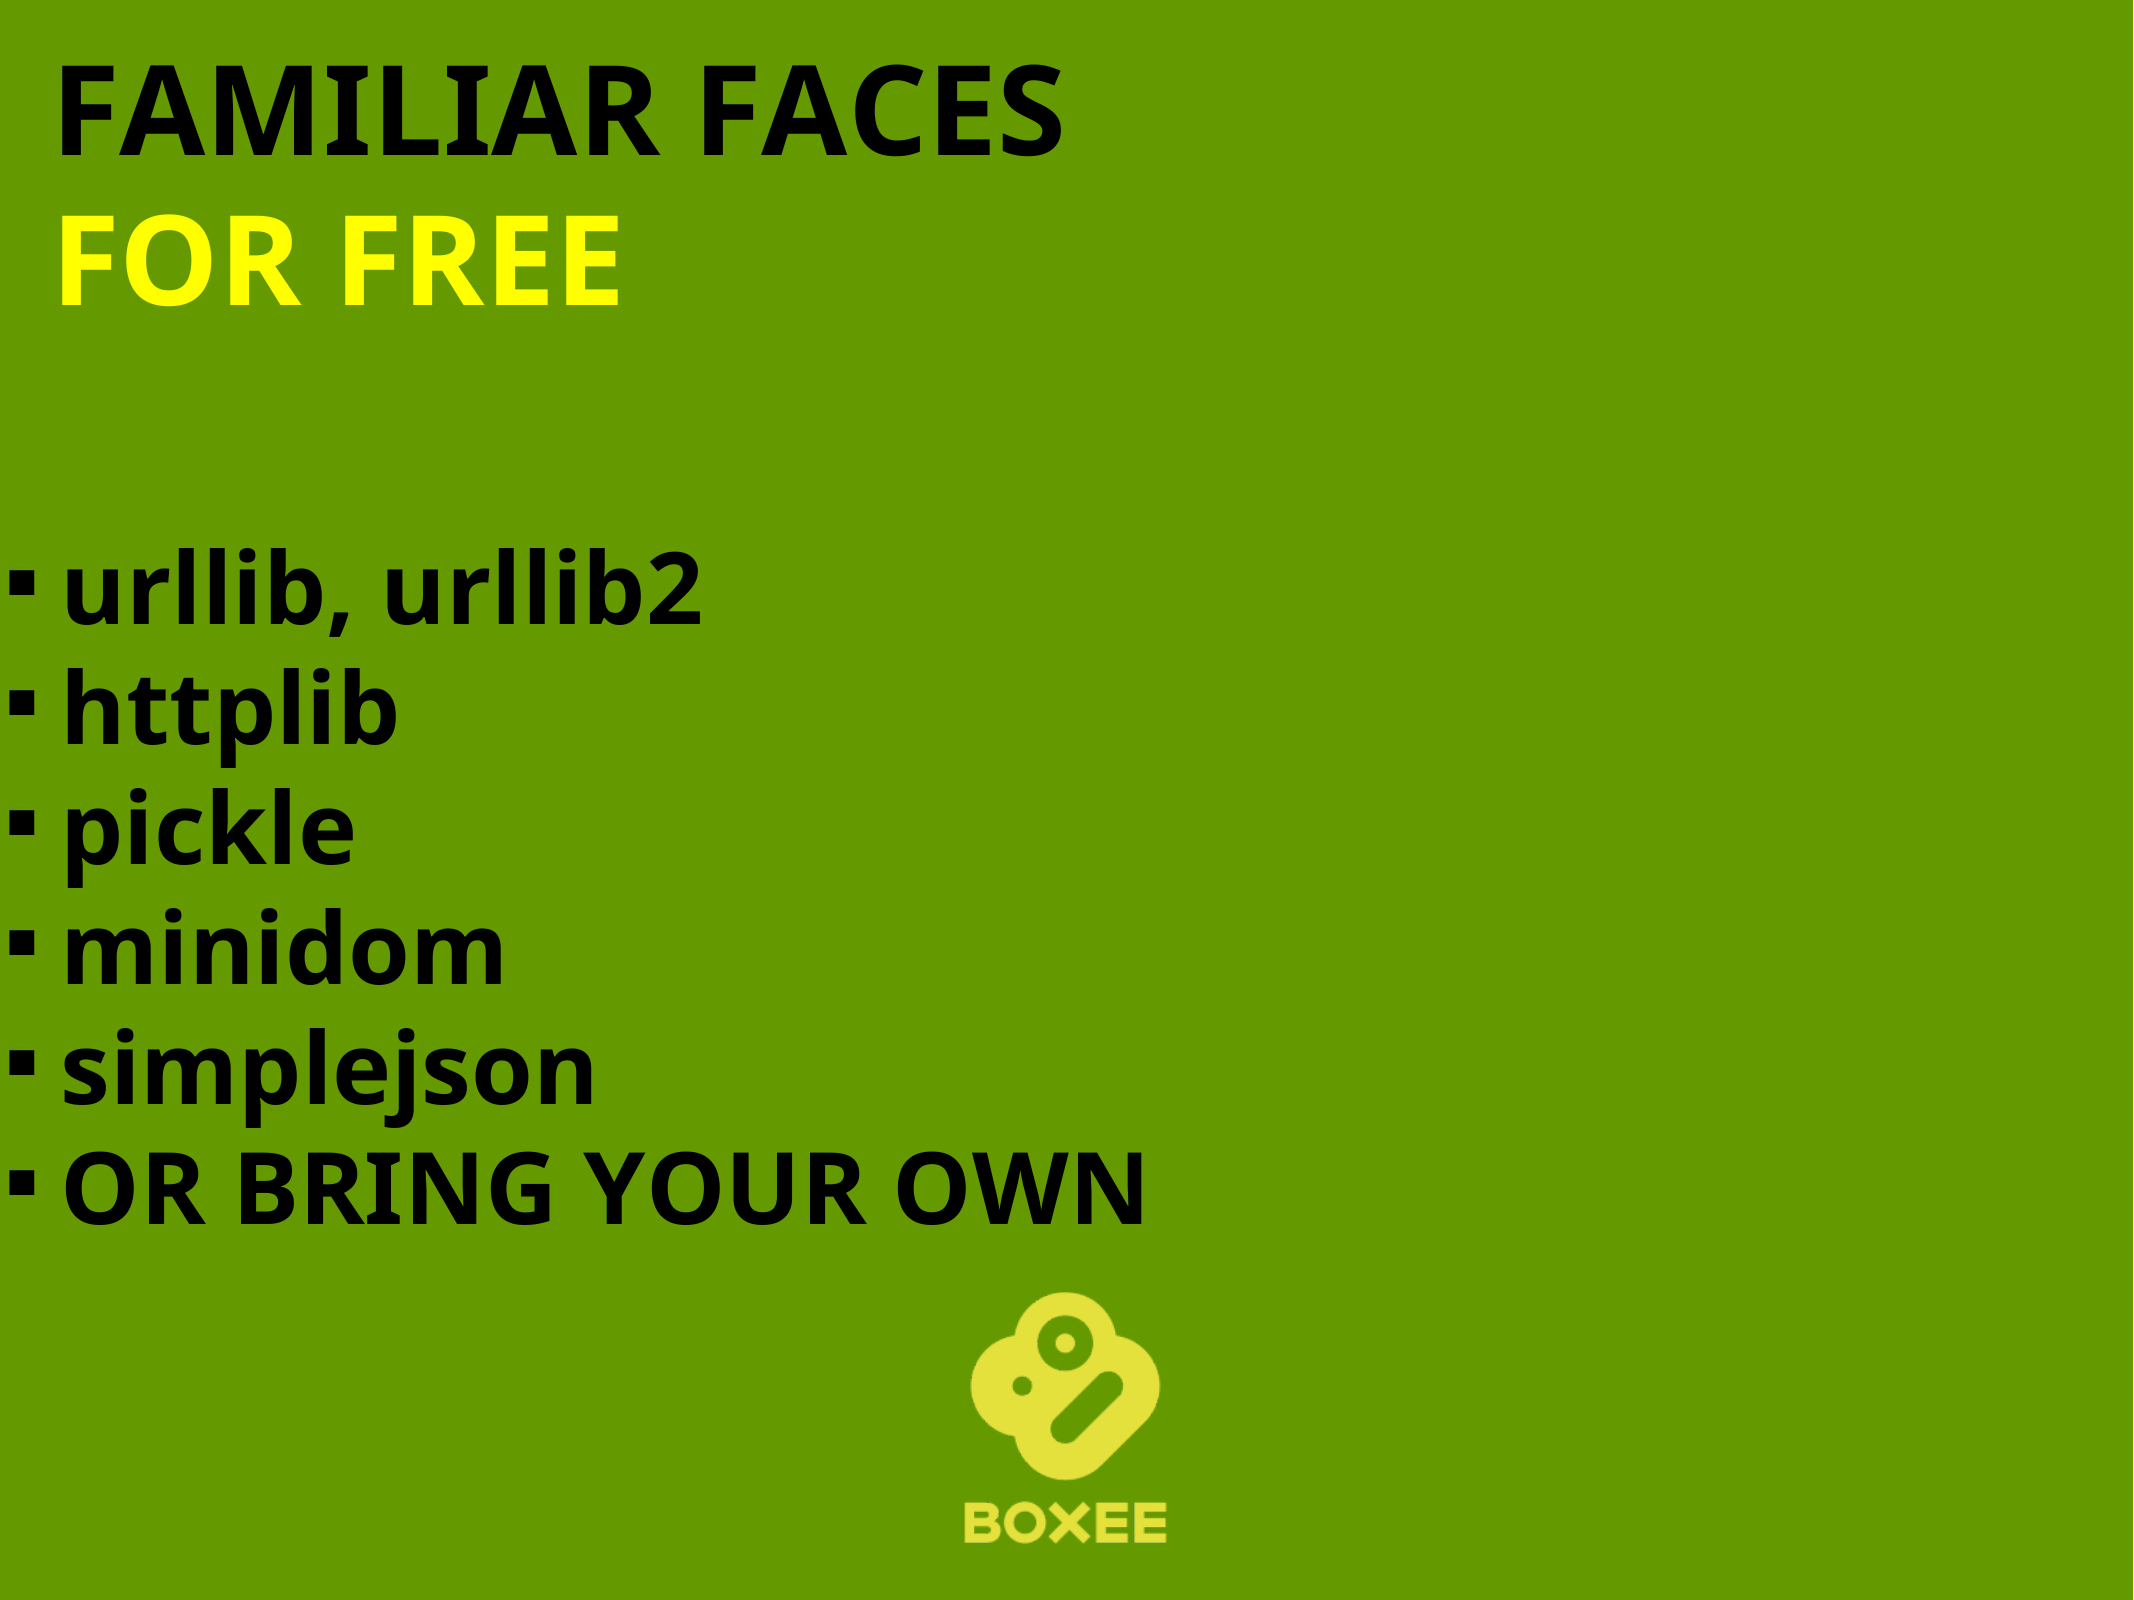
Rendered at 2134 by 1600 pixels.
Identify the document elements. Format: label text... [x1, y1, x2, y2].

text_box urllib, urllib2 httplib pickle minidom simplejson OR BRING YOUR OWN [0, 525, 2134, 1538]
picture [964, 1538, 1167, 1544]
text_box FAMILIAR FACES FOR FREE [41, 29, 2055, 426]
